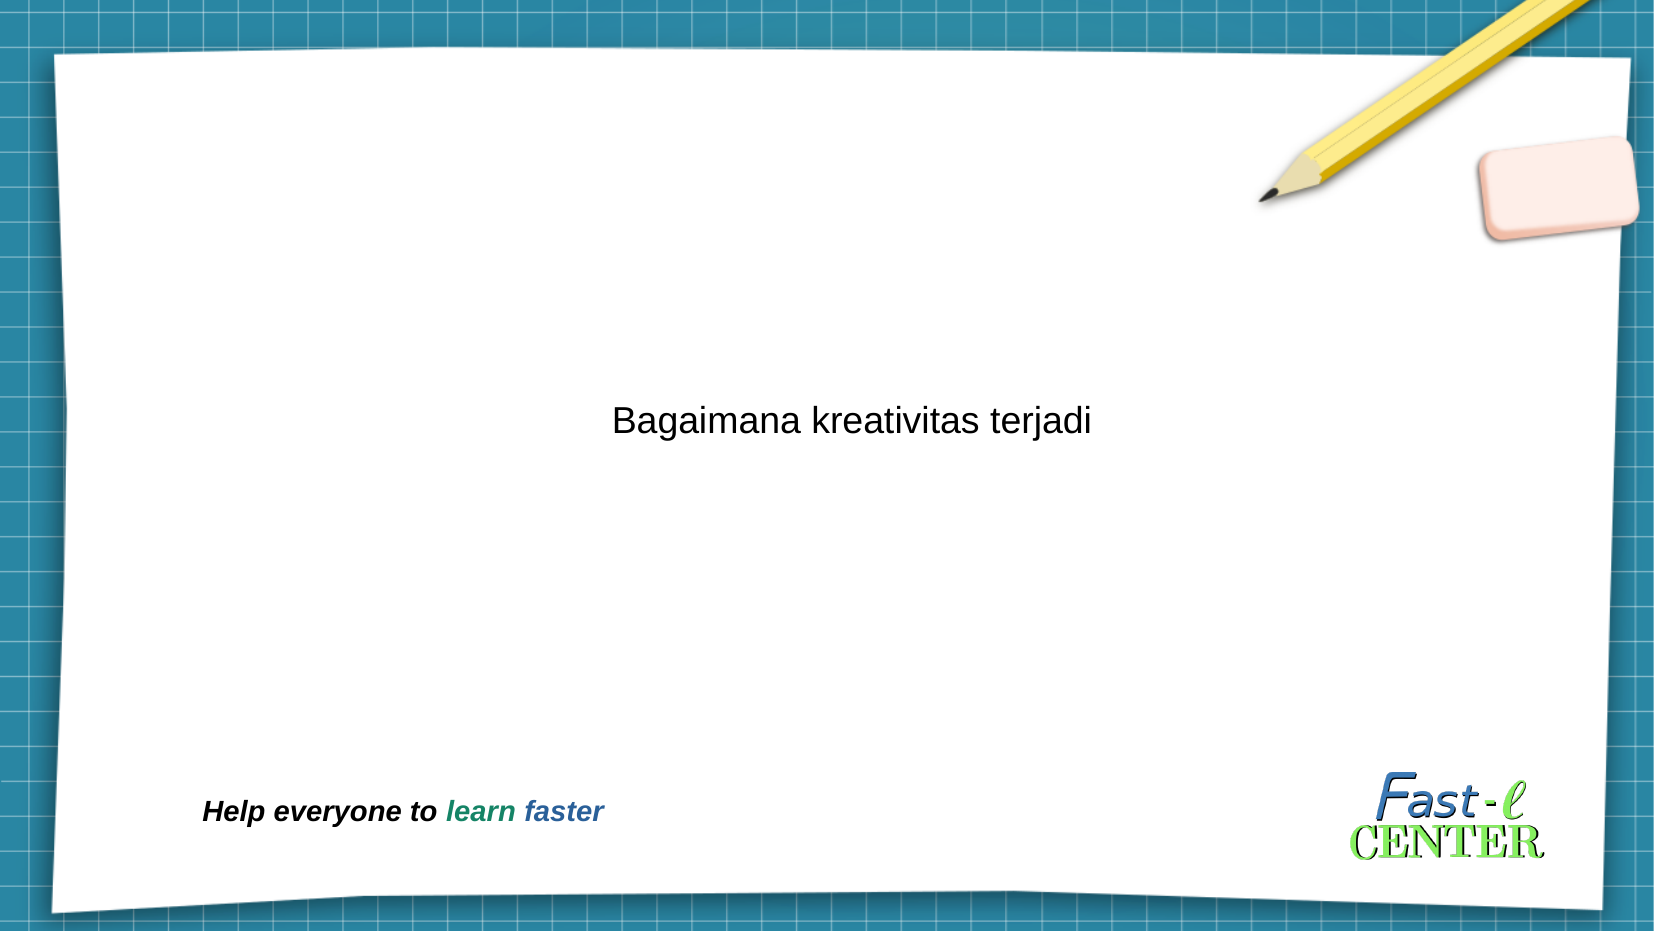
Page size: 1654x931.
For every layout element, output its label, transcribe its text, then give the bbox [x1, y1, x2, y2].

text_box Help everyone to learn faster [187, 787, 619, 836]
picture [0, 0, 1654, 931]
text_box Bagaimana kreativitas terjadi [597, 392, 1108, 449]
